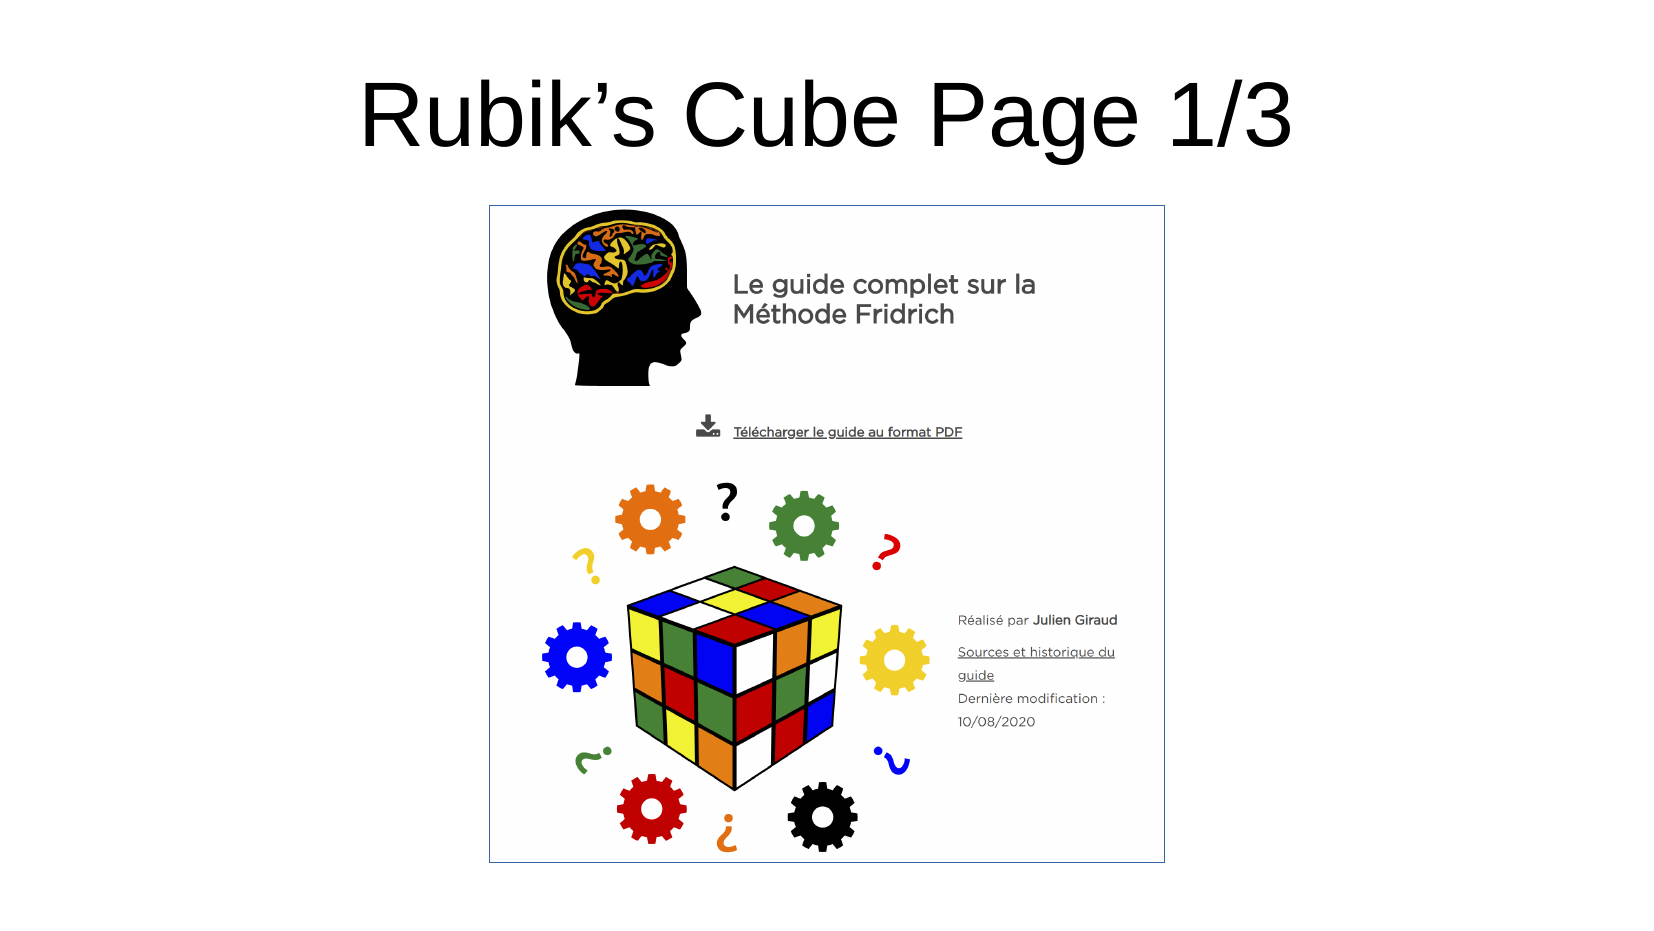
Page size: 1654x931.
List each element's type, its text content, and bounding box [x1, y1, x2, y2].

title Rubik’s Cube Page 1/3 [82, 37, 1571, 193]
picture [489, 205, 1165, 863]
